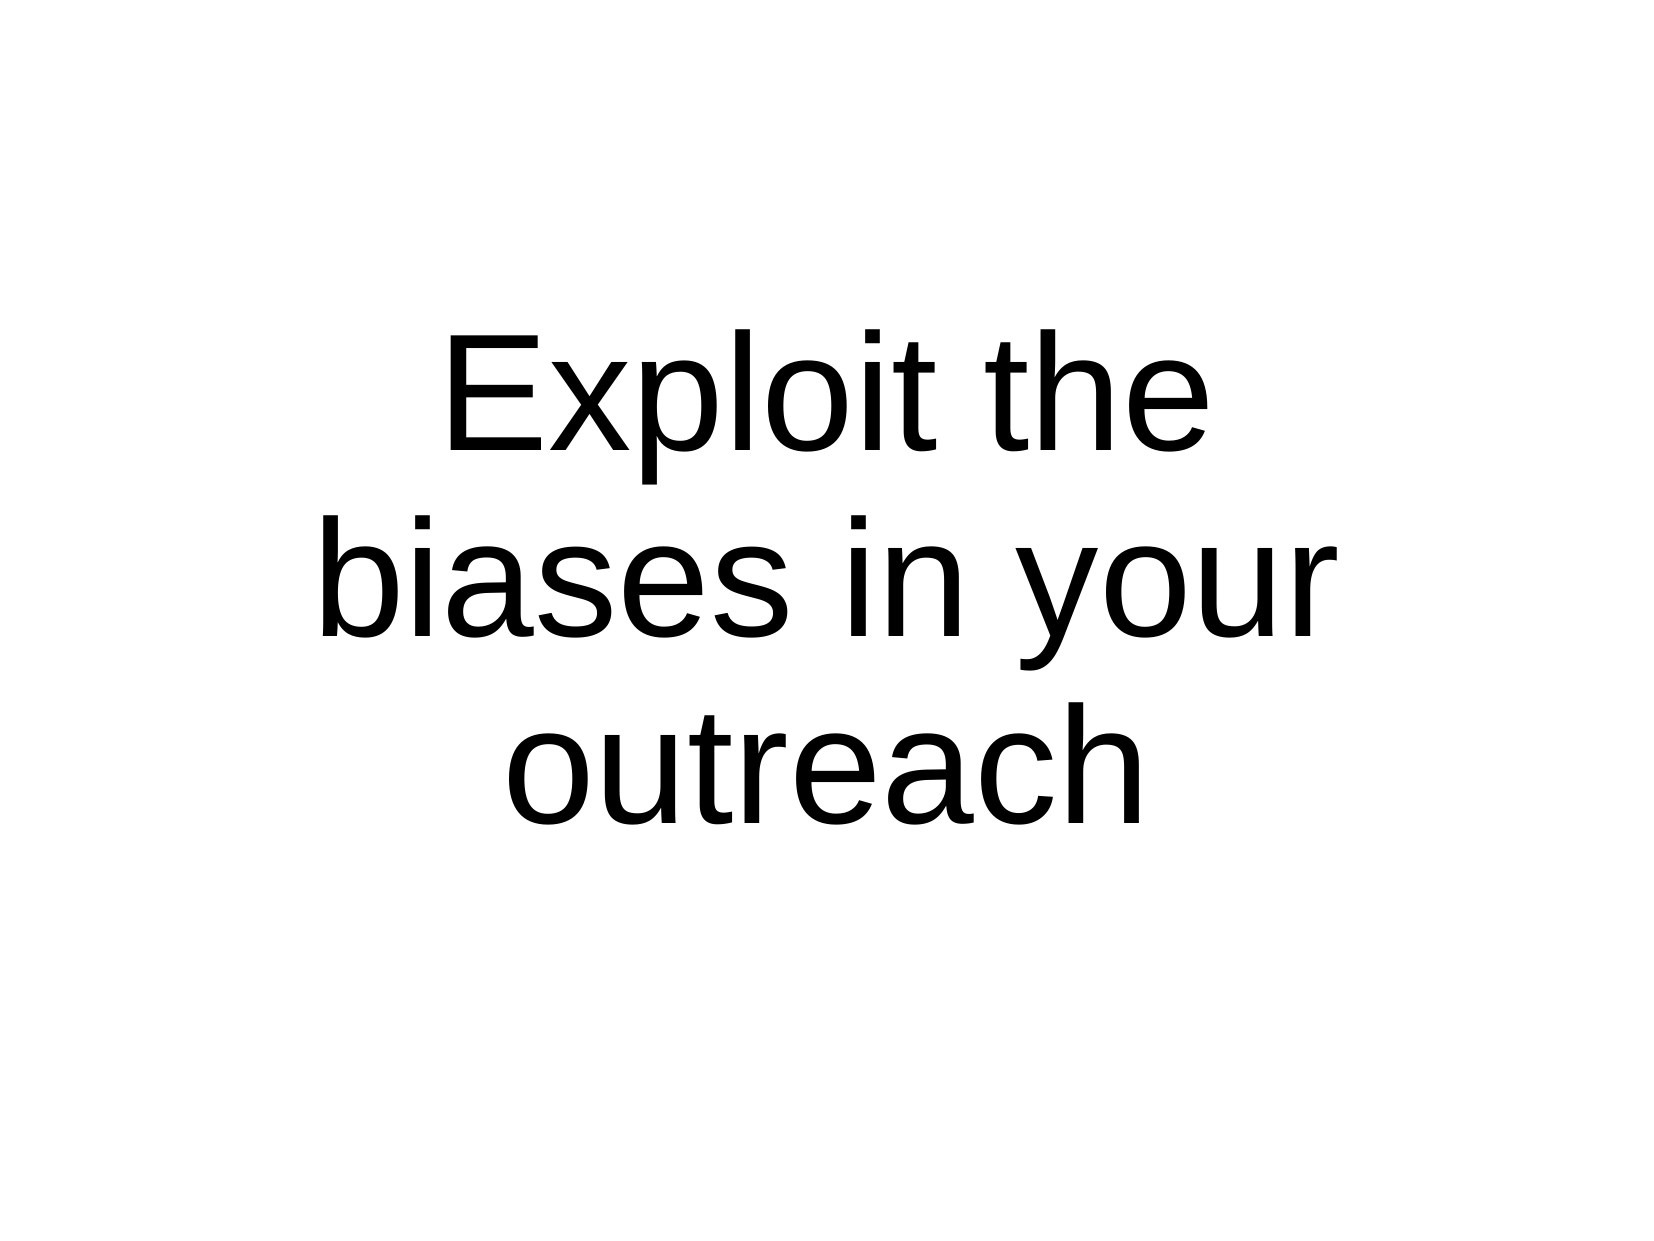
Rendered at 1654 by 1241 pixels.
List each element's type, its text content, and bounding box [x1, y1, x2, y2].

subtitle Exploit the biases in your outreach [82, 56, 1571, 1102]
